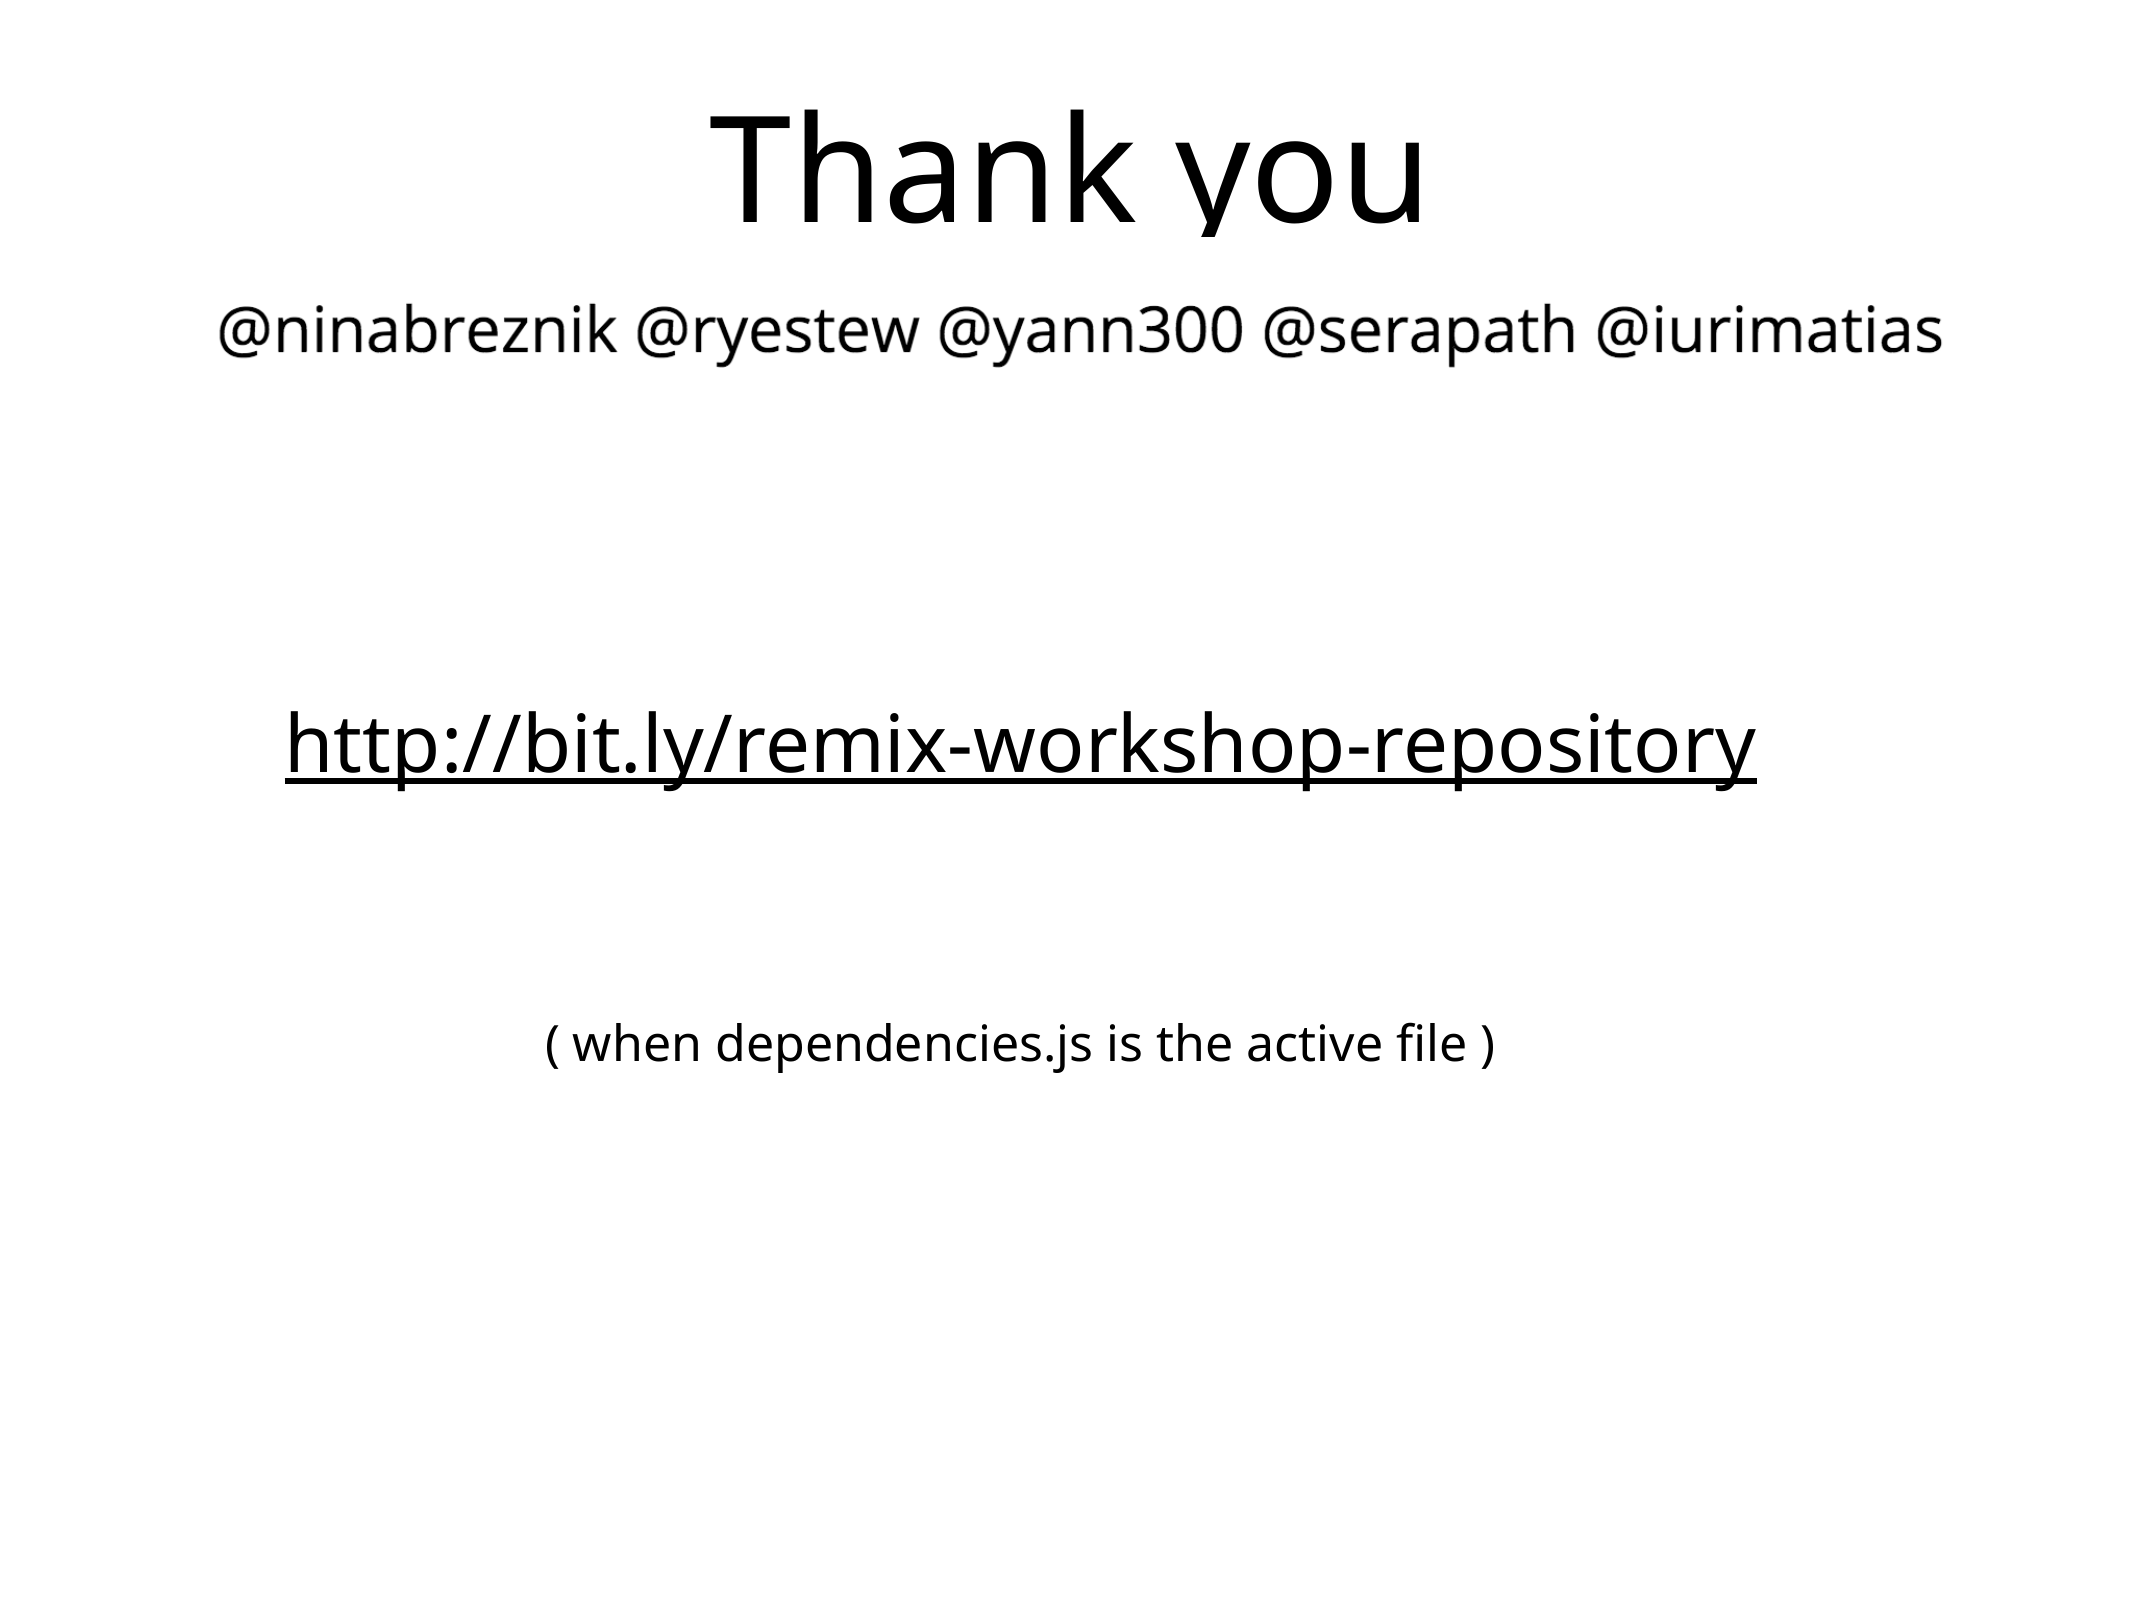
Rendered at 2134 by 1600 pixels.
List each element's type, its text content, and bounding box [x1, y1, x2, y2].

subtitle http://bit.ly/remix-workshop-repository ( when dependencies.js is the active file ) [66, 684, 1975, 965]
title Thank you [73, 66, 2068, 609]
picture [155, 237, 1987, 438]
